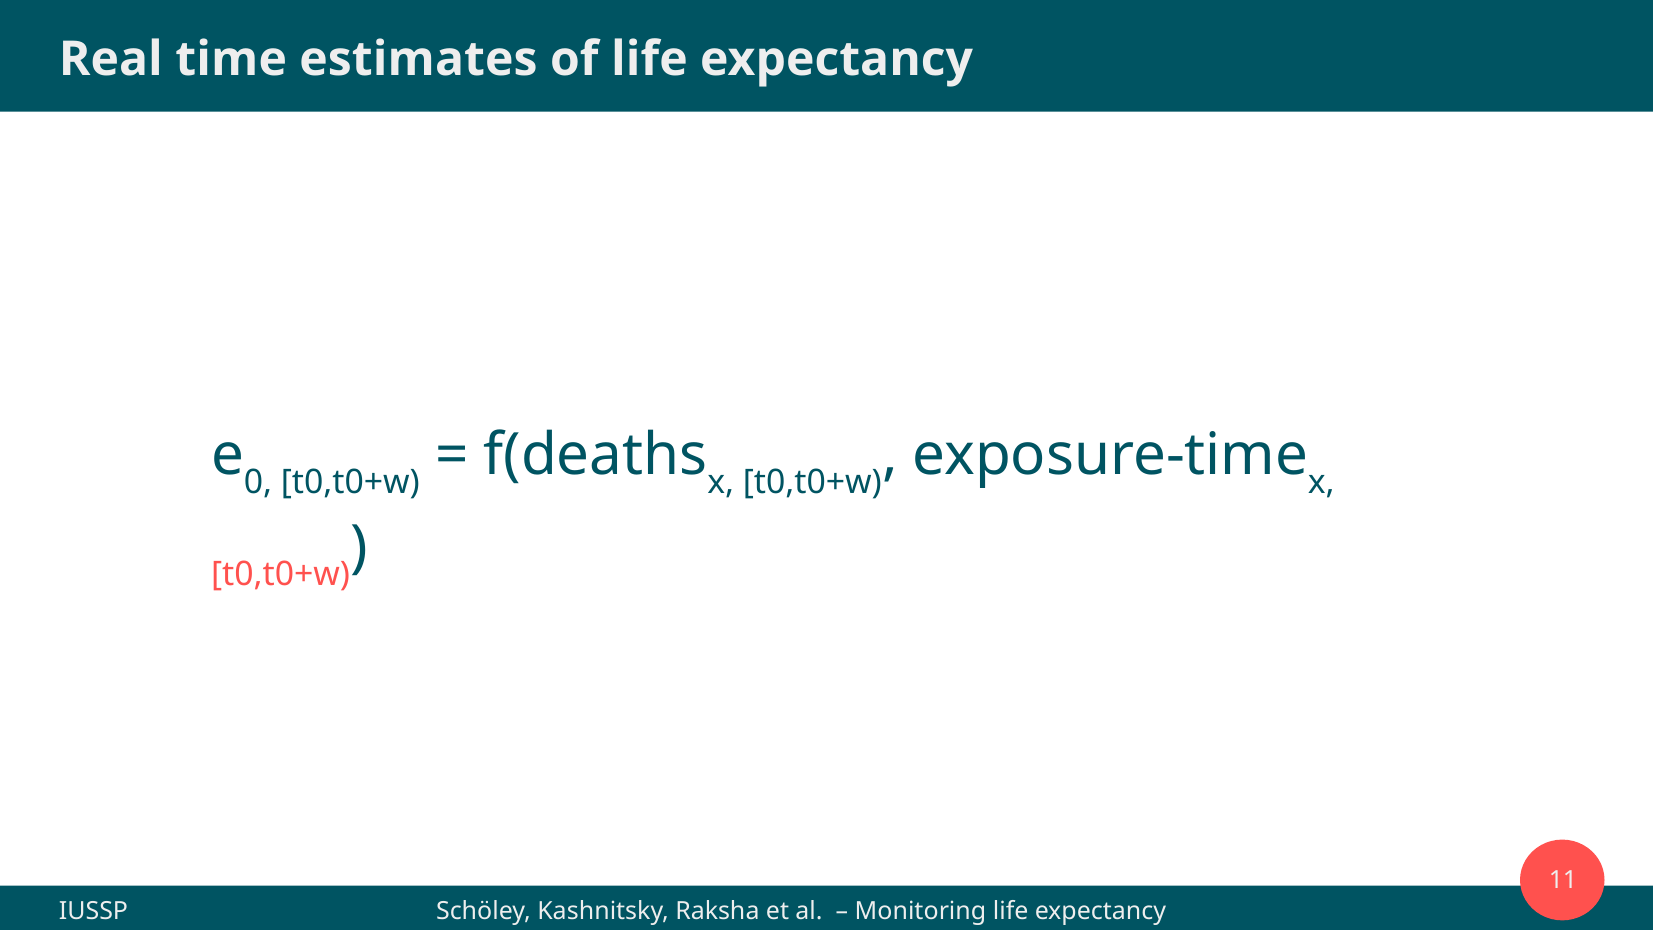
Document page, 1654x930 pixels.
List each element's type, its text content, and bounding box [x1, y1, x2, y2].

text_box e0, [t0,t0+w) = f(deathsx, [t0,t0+w), exposure-timex, [t0,t0+w)) [196, 405, 1457, 541]
title Real time estimates of life expectancy [58, 0, 1594, 117]
